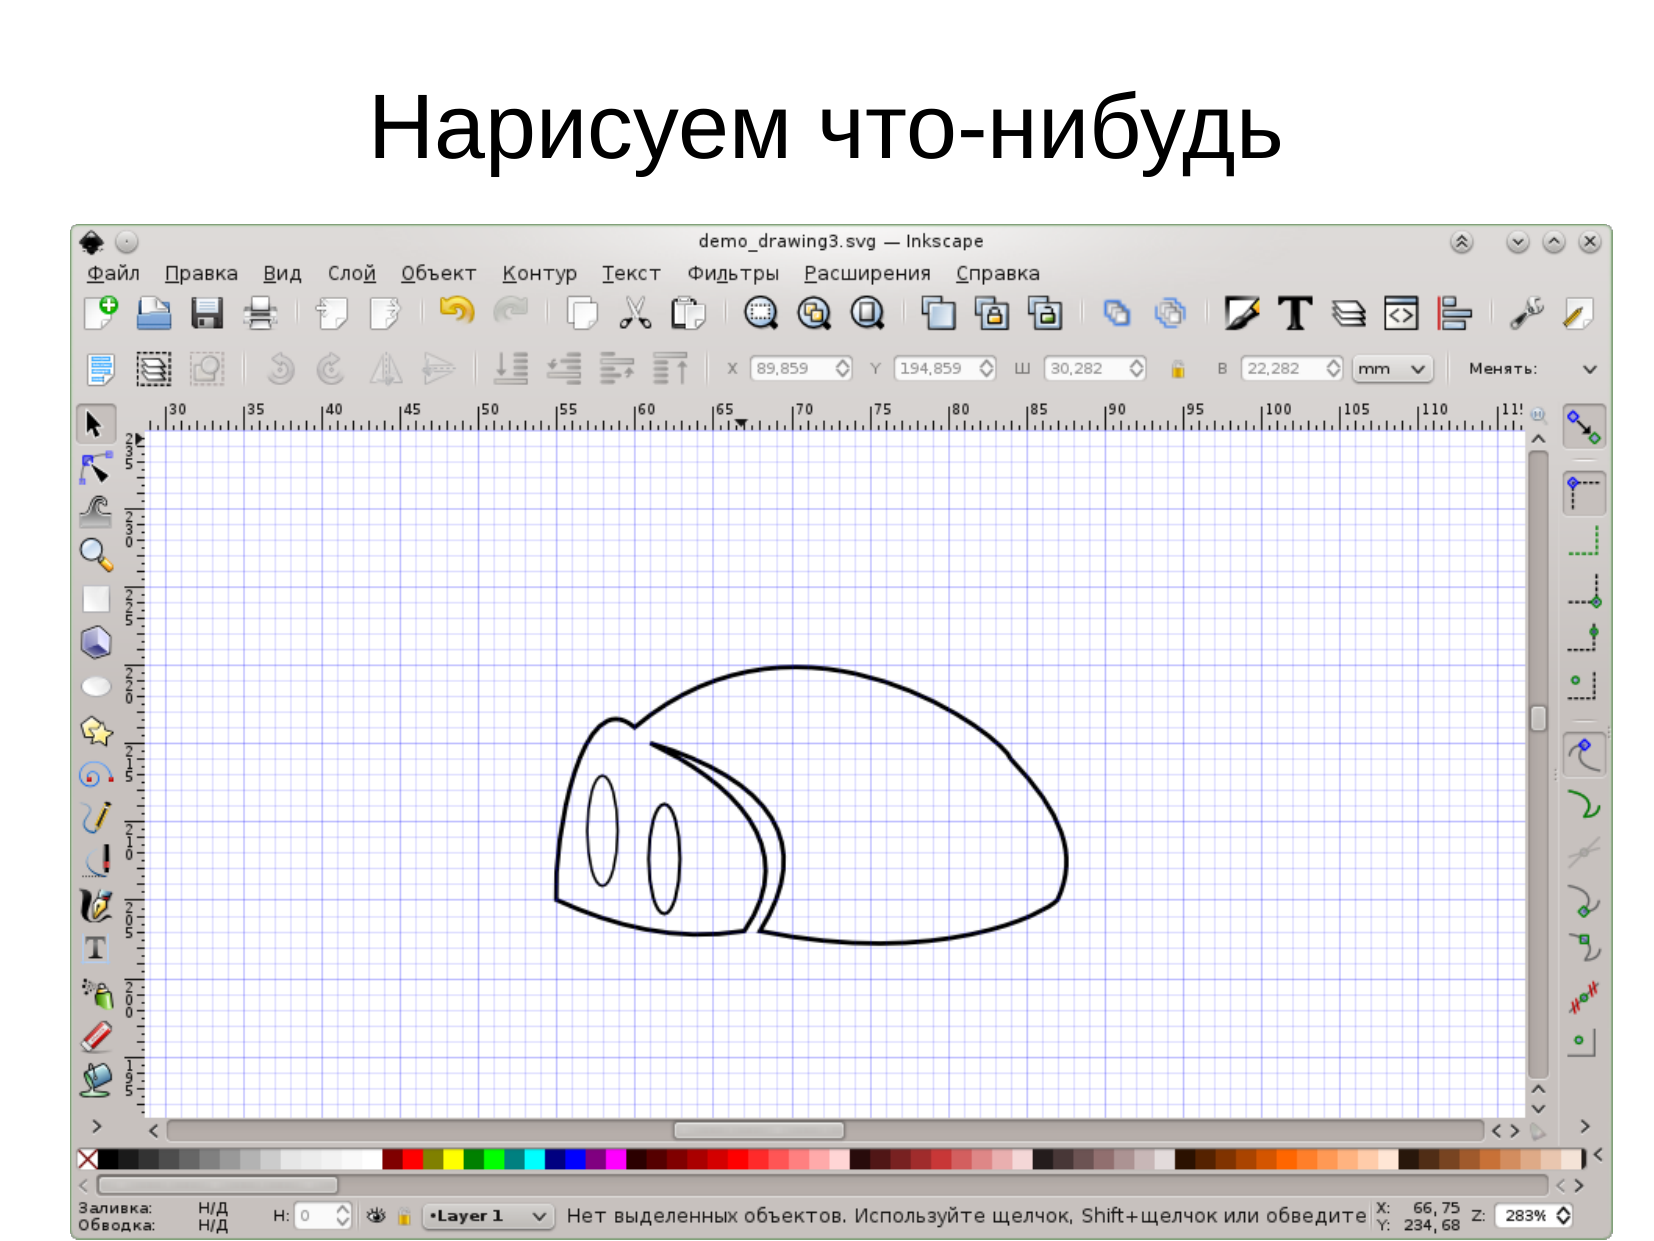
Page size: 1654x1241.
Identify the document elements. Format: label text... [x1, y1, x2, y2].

picture [70, 224, 1613, 1240]
title Нарисуем что-нибудь [82, 23, 1571, 224]
